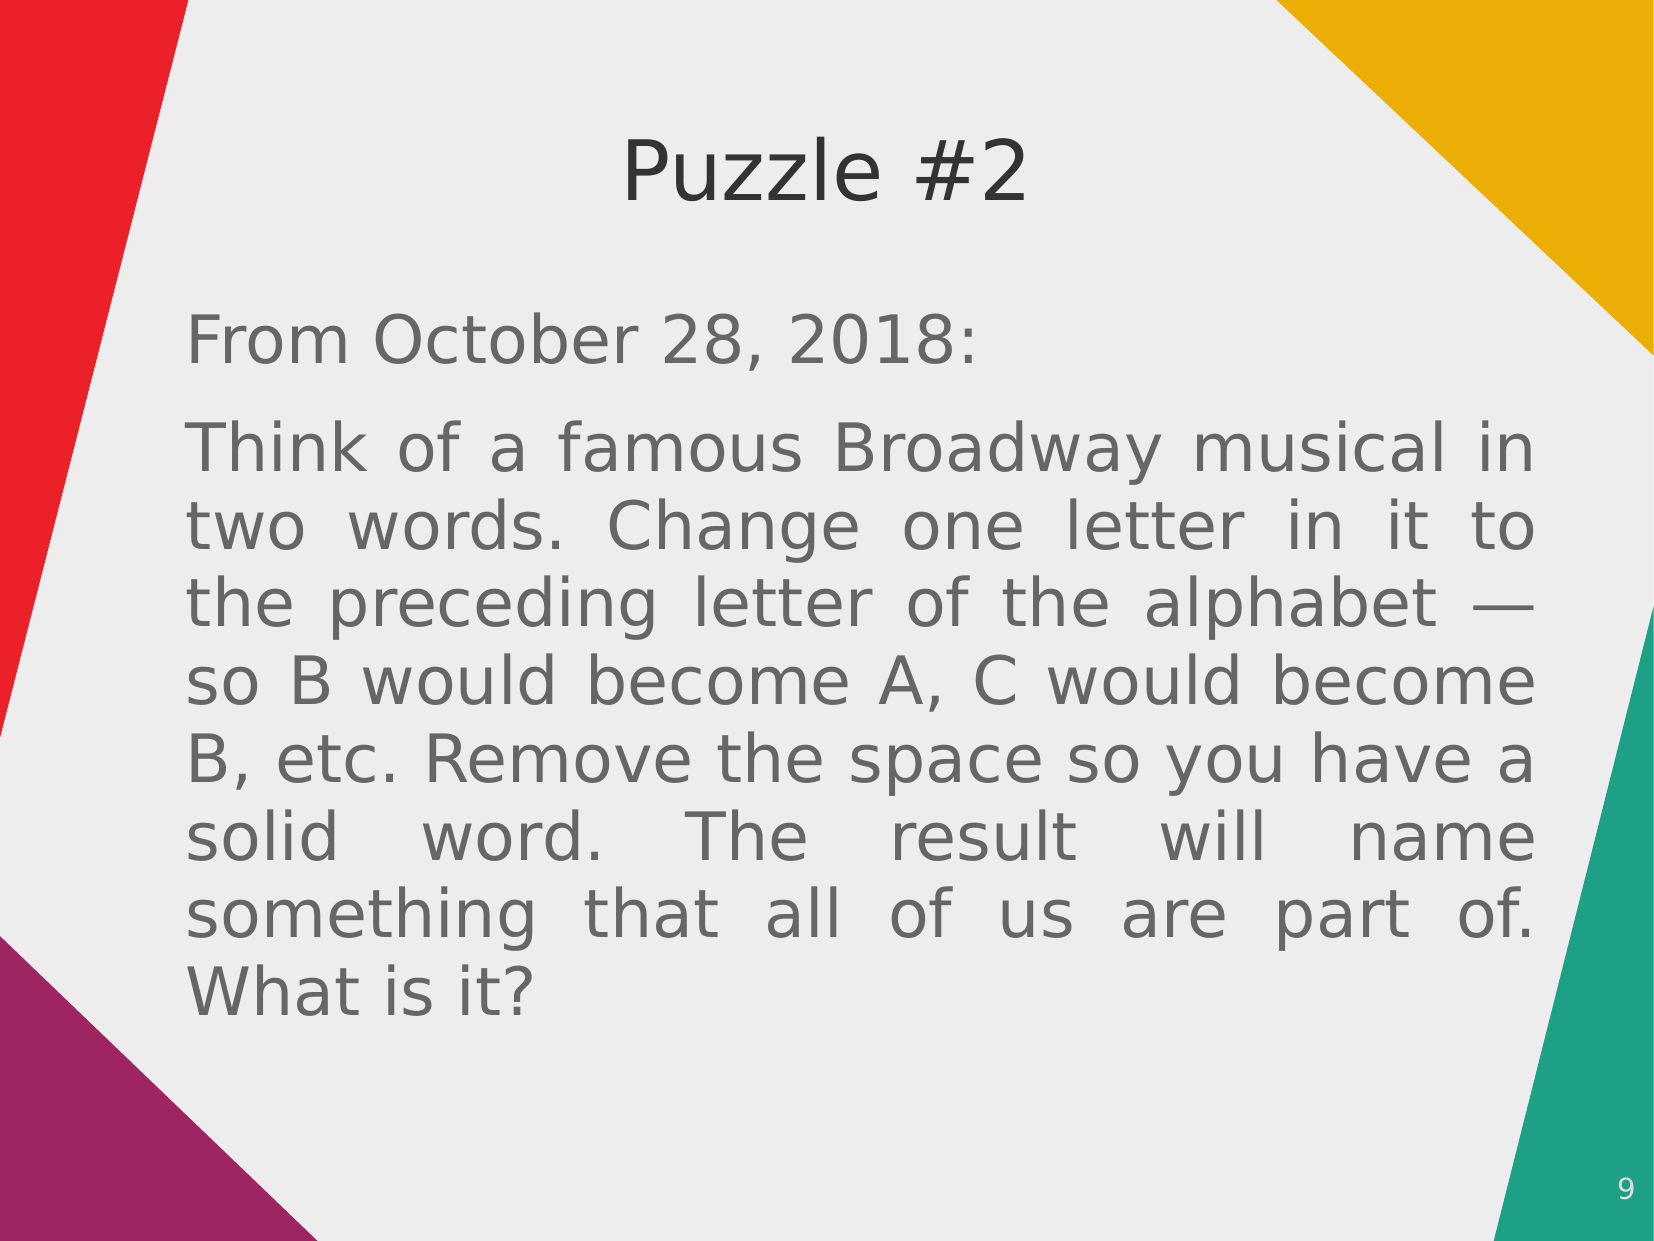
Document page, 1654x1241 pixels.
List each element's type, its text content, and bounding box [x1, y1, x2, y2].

list From October 28, 2018: Think of a famous Broadway musical in two words. Change one letter in it to the preceding letter of the alphabet — so B would become A, C would become B, etc. Remove the space so you have a solid word. The result will name something that all of us are part of. What is it? [114, 302, 1539, 1033]
title Puzzle #2 [114, 73, 1539, 271]
